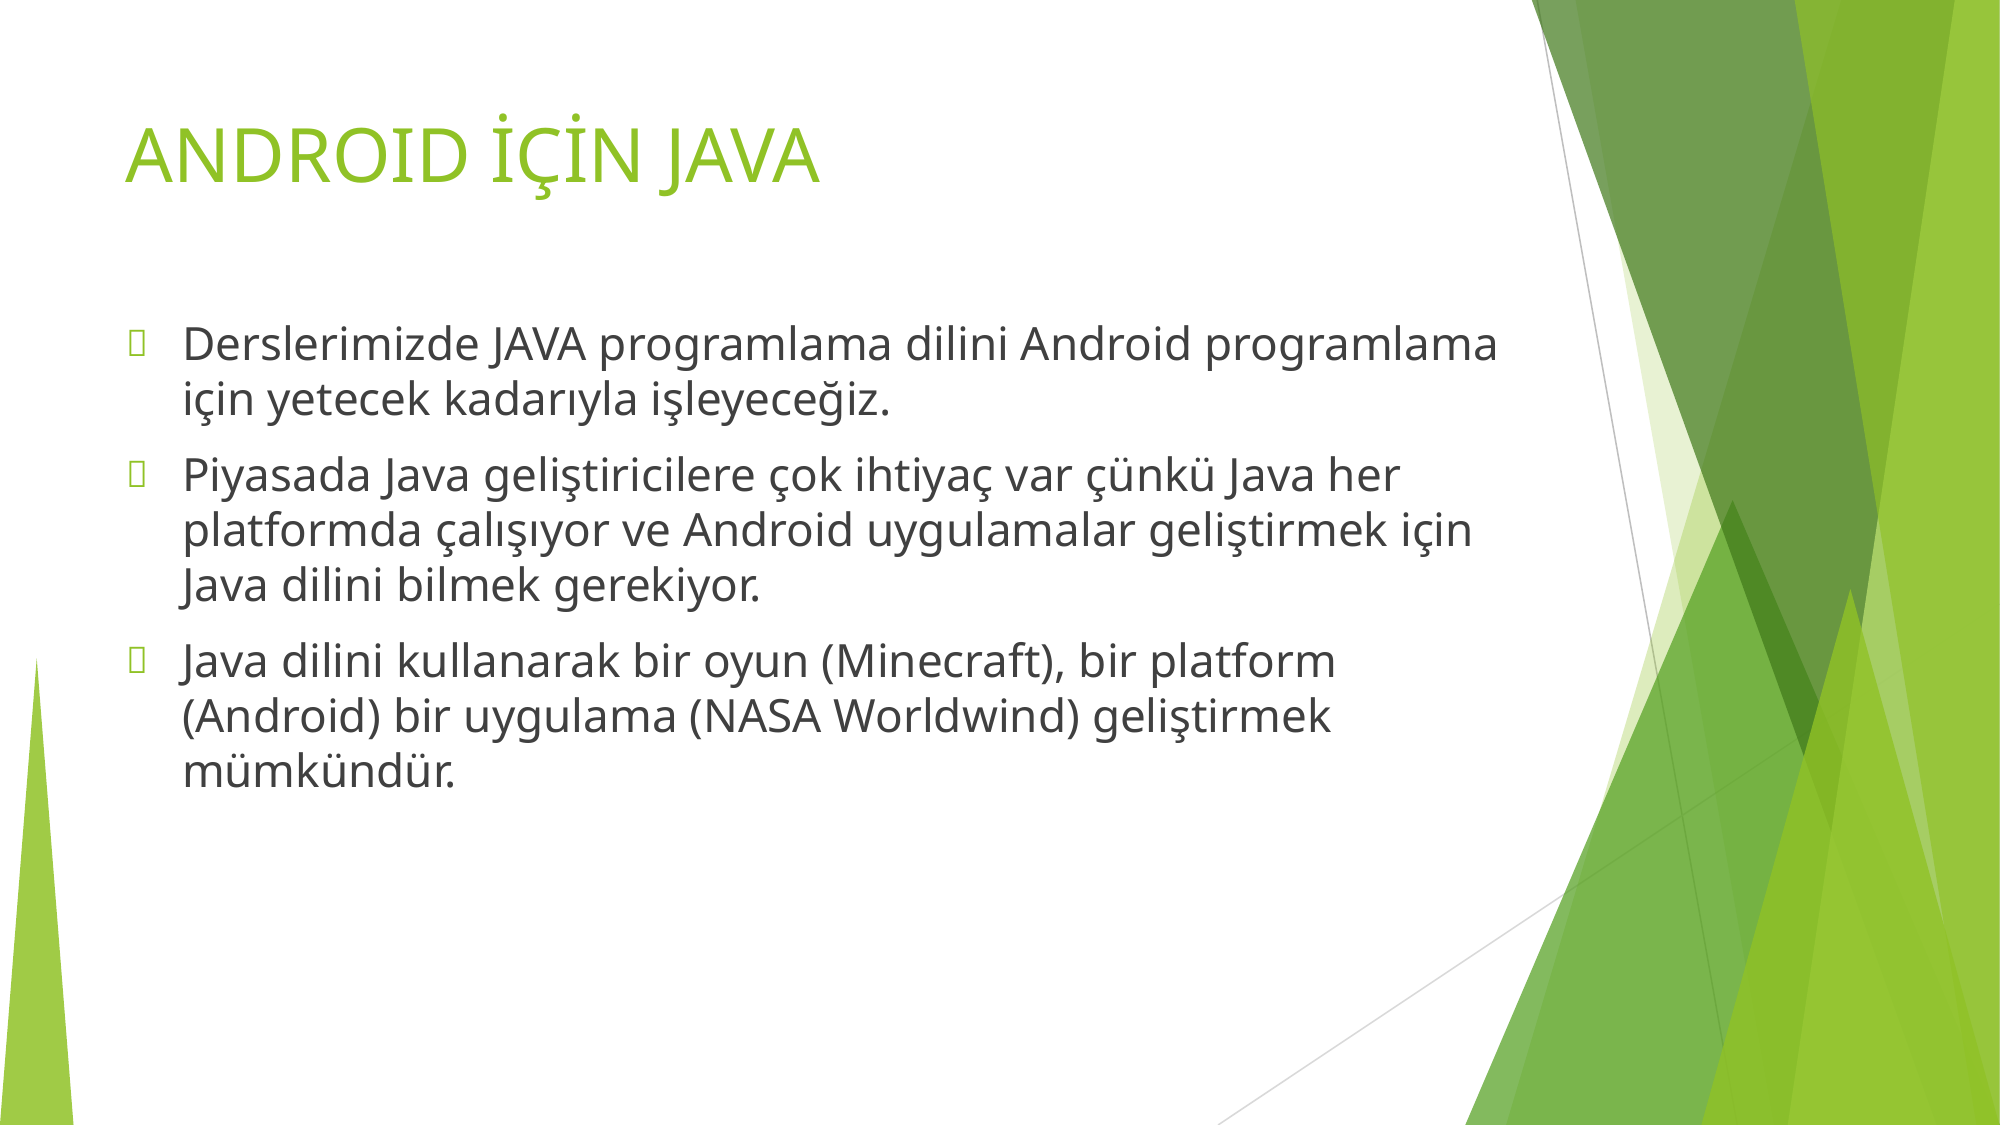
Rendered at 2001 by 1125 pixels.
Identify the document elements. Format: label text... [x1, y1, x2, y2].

title ANDROID İÇİN JAVA [111, 99, 1522, 307]
list Derslerimizde JAVA programlama dilini Android programlama için yetecek kadarıyla işleyeceğiz. Piyasada Java geliştiricilere çok ihtiyaç var çünkü Java her platformda çalışıyor ve Android uygulamalar geliştirmek için Java dilini bilmek gerekiyor. Java dilini kullanarak bir oyun (Minecraft), bir platform (Android) bir uygulama (NASA Worldwind) geliştirmek mümkündür. [111, 307, 1522, 841]
